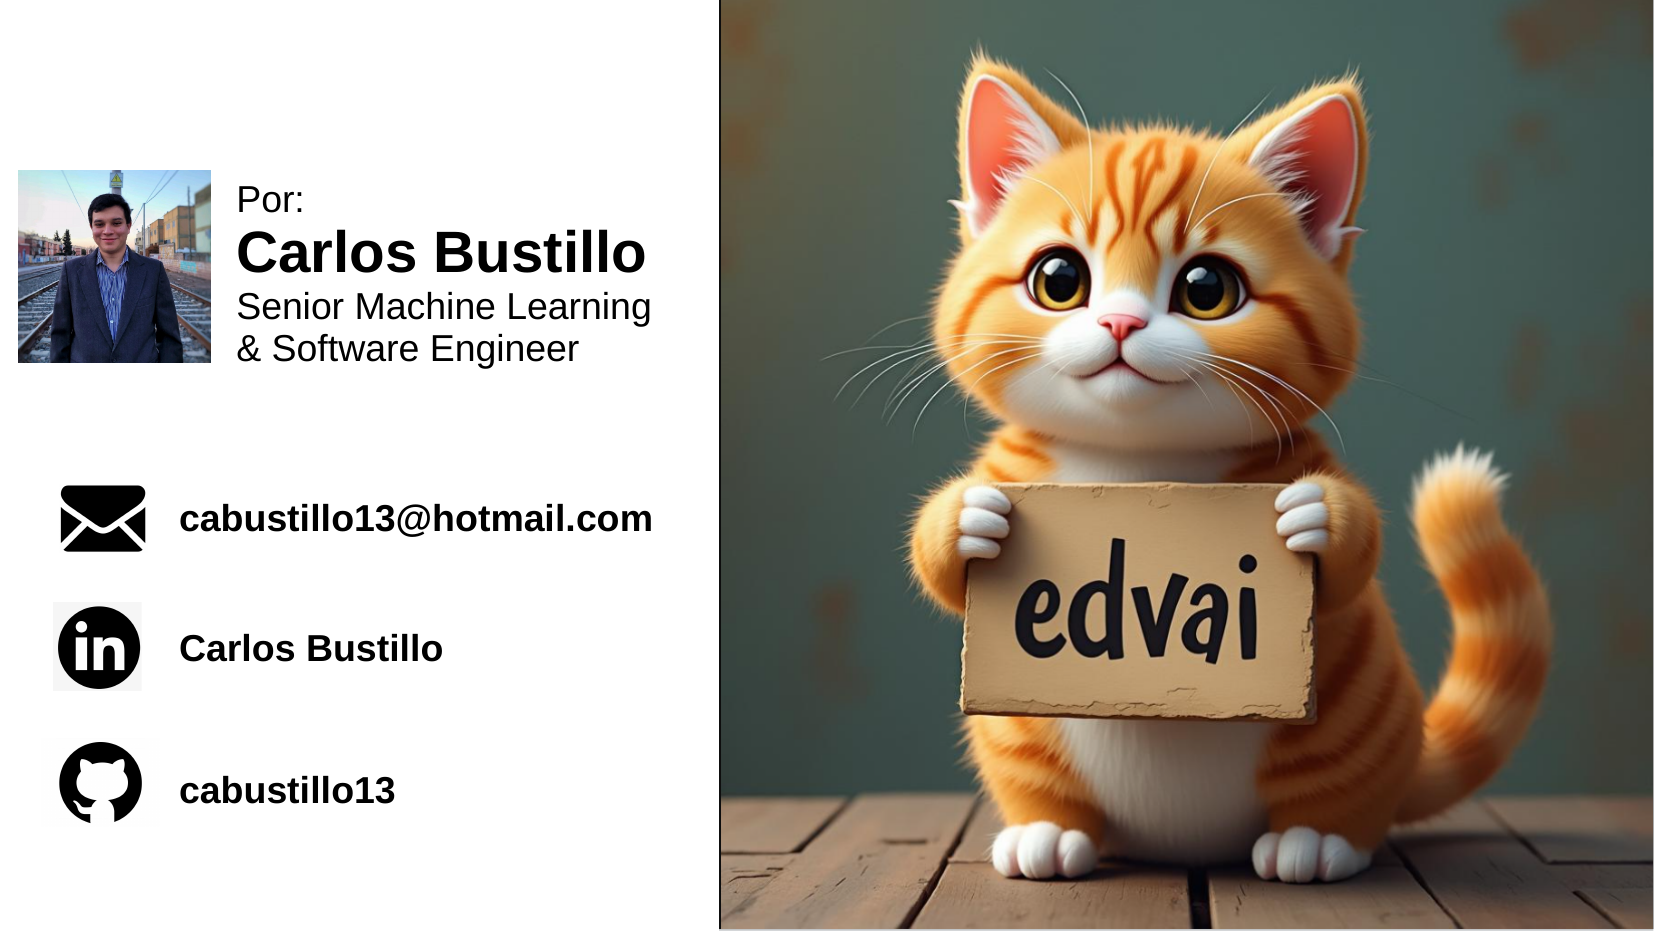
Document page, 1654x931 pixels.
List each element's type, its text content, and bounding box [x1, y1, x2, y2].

text_box Por: Carlos Bustillo Senior Machine Learning & Software Engineer [221, 170, 719, 396]
text_box cabustillo13@hotmail.com [164, 490, 680, 589]
picture [53, 602, 142, 691]
text_box Carlos Bustillo [164, 620, 621, 680]
text_box cabustillo13 [164, 761, 621, 821]
picture [18, 170, 211, 363]
picture [59, 484, 148, 553]
picture [41, 738, 160, 827]
picture [719, 0, 1654, 931]
